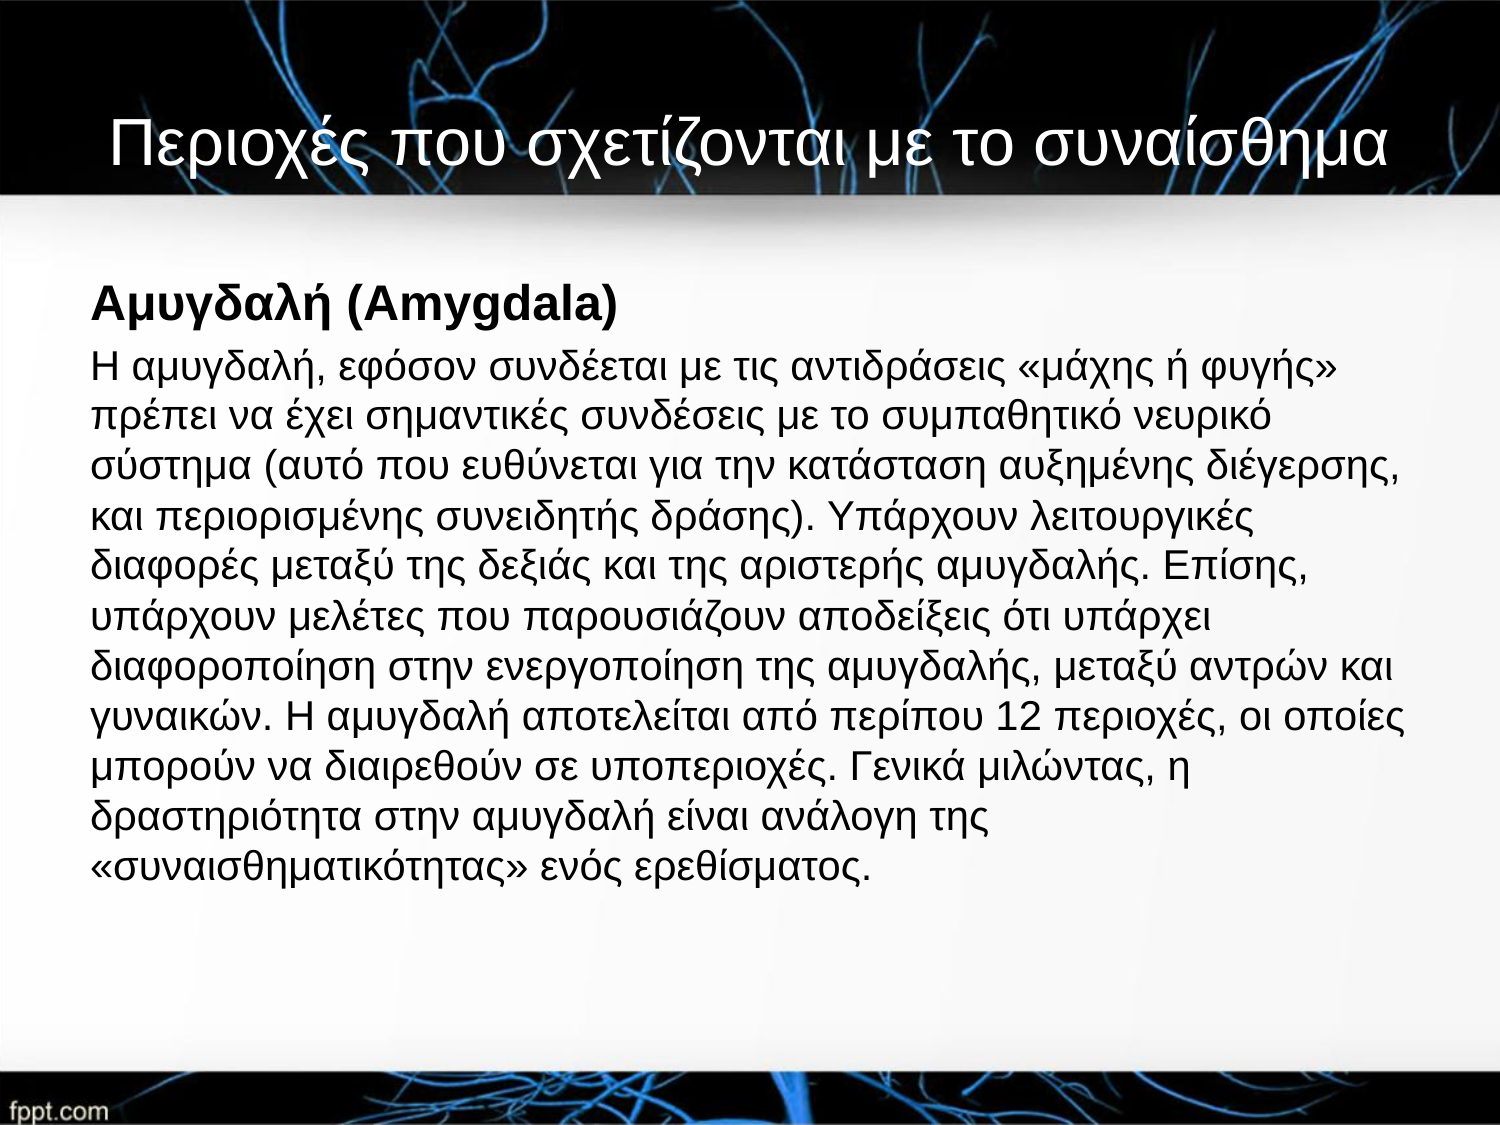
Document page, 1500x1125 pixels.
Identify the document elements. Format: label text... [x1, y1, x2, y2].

title Περιοχές που σχετίζονται με το συναίσθημα [75, 45, 1425, 233]
picture [0, 0, 1500, 1125]
list Αμυγδαλή (Amygdala) Η αμυγδαλή, εφόσον συνδέεται με τις αντιδράσεις «μάχης ή φυγής» πρέπει να έχει σημαντικές συνδέσεις με το συμπαθητικό νευρικό σύστημα (αυτό που ευθύνεται για την κατάσταση αυξημένης διέγερσης, και περιορισμένης συνειδητής δράσης). Υπάρχουν λειτουργικές διαφορές μεταξύ της δεξιάς και της αριστερής αμυγδαλής. Επίσης, υπάρχουν μελέτες που παρουσιάζουν αποδείξεις ότι υπάρχει διαφοροποίηση στην ενεργοποίηση της αμυγδαλής, μεταξύ αντρών και γυναικών. Η αμυγδαλή αποτελείται από περίπου 12 περιοχές, οι οποίες μπορούν να διαιρεθούν σε υποπεριοχές. Γενικά μιλώντας, η δραστηριότητα στην αμυγδαλή είναι ανάλογη της «συναισθηματικότητας» ενός ερεθίσματος. [75, 262, 1425, 1005]
